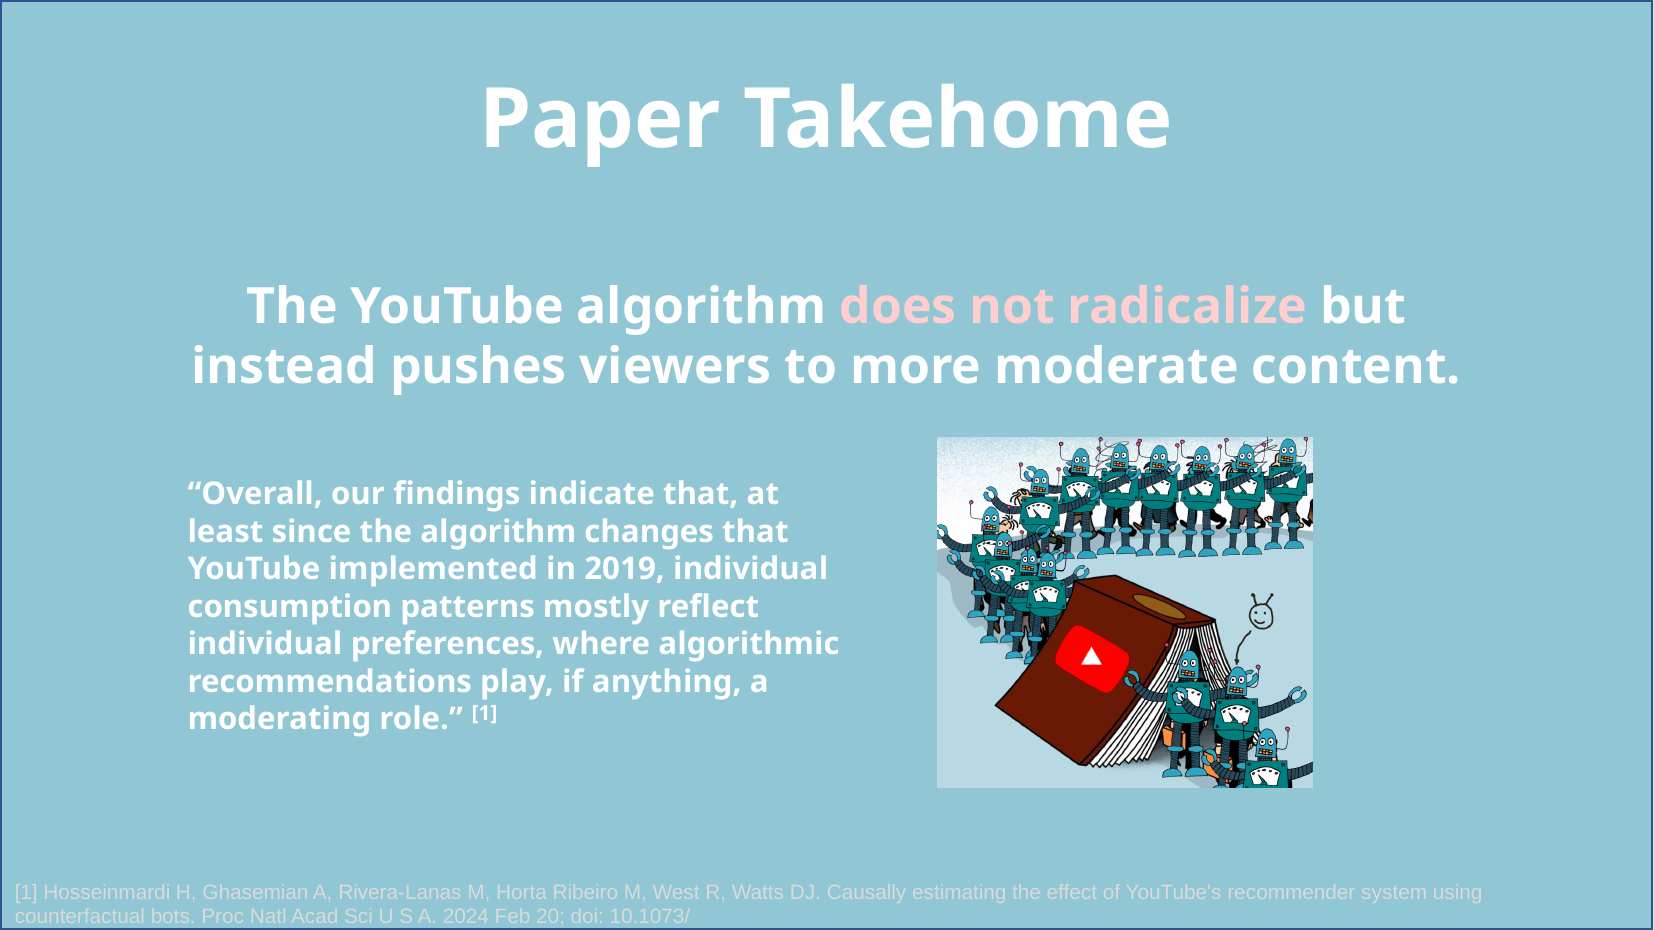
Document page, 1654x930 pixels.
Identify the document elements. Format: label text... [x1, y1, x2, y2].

title Paper Takehome [82, 37, 1571, 193]
title The YouTube algorithm does not radicalize but instead pushes viewers to more moderate content. [176, 253, 1477, 413]
title “Overall, our findings indicate that, at least since the algorithm changes that YouTube implemented in 2019, individual consumption patterns mostly reflect individual preferences, where algorithmic recommendations play, if anything, a moderating role.” [1] [187, 413, 863, 798]
picture [937, 437, 1313, 788]
text_box [1] Hosseinmardi H, Ghasemian A, Rivera-Lanas M, Horta Ribeiro M, West R, Watts DJ. Causally estimating the effect of YouTube's recommender system using counterfactual bots. Proc Natl Acad Sci U S A. 2024 Feb 20; doi: 10.1073/ [0, 873, 1576, 930]
